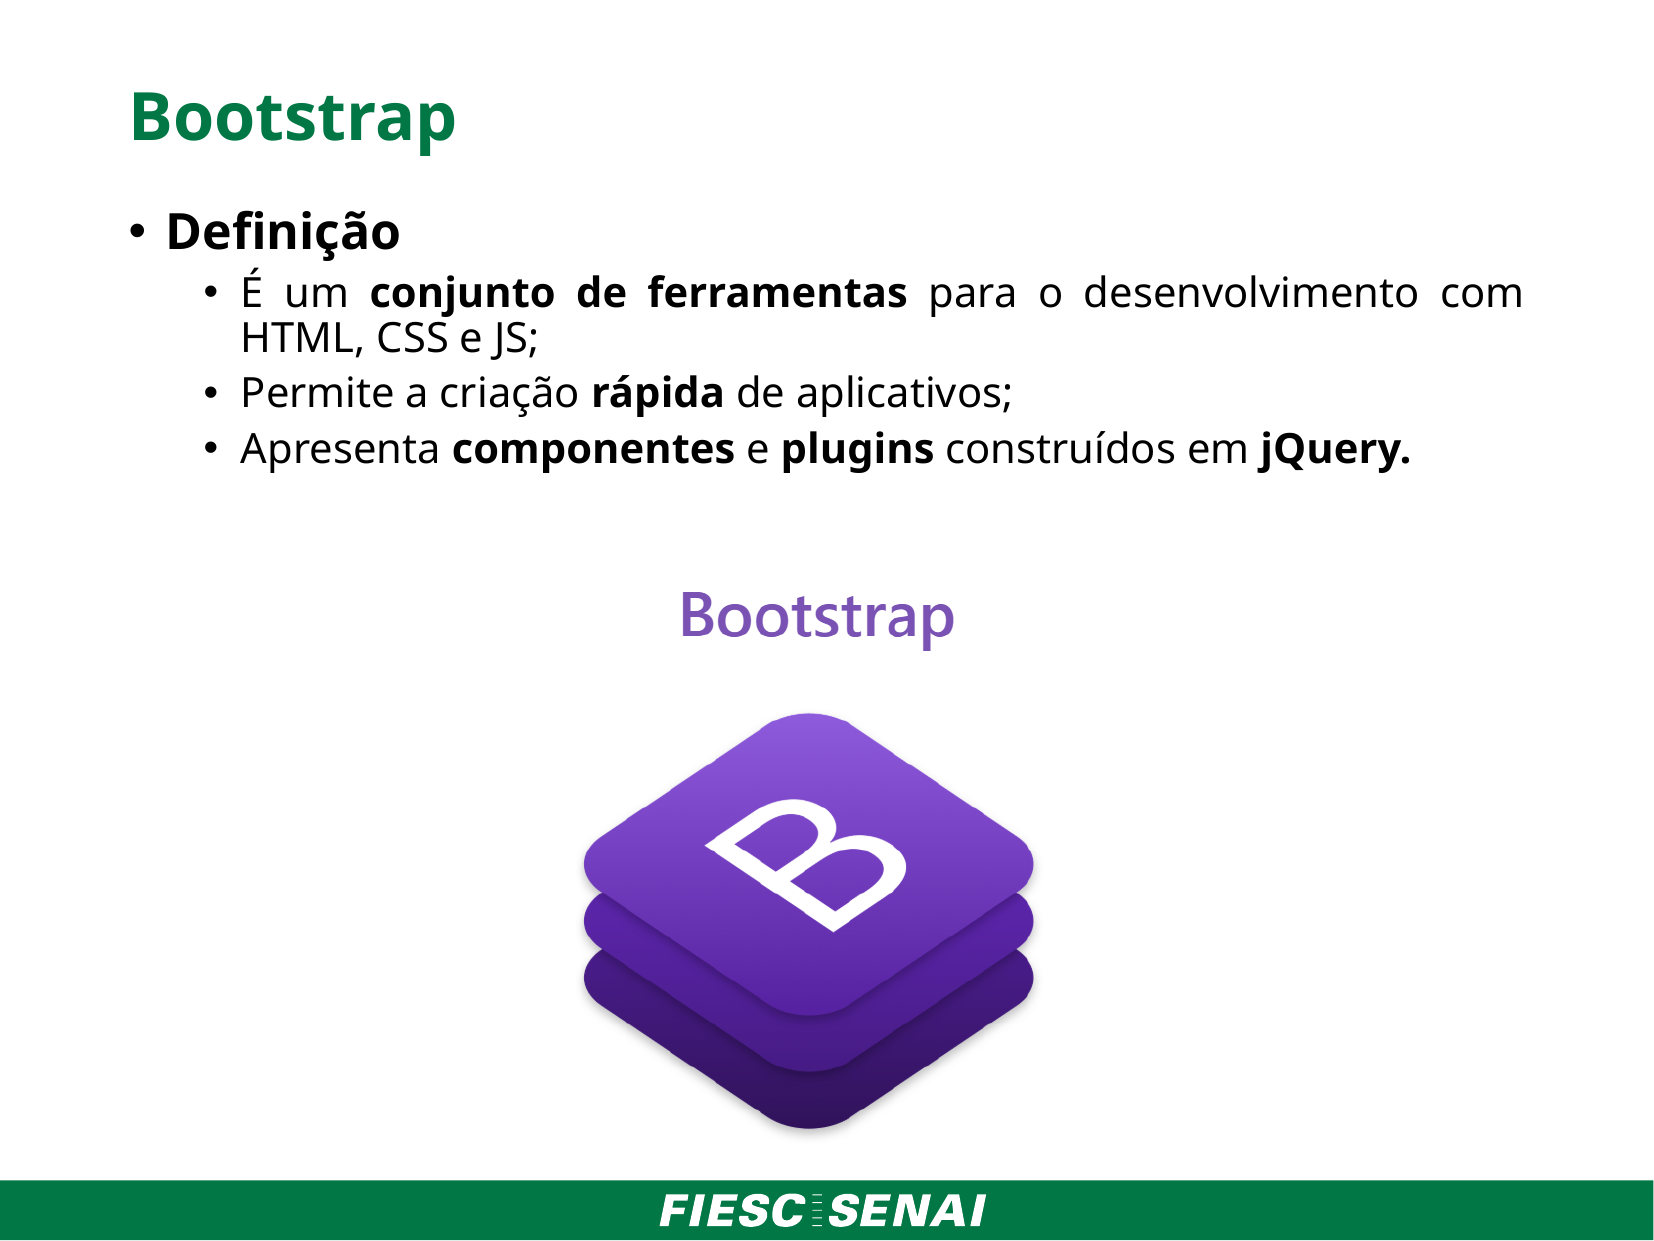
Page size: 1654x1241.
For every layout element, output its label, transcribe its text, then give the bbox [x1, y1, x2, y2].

picture [537, 548, 1117, 1153]
text_box Bootstrap [113, 39, 1540, 200]
text_box Definição É um conjunto de ferramentas para o desenvolvimento com HTML, CSS e JS; Permite a criação rápida de aplicativos; Apresenta componentes e plugins construídos em jQuery. [113, 200, 1540, 1117]
